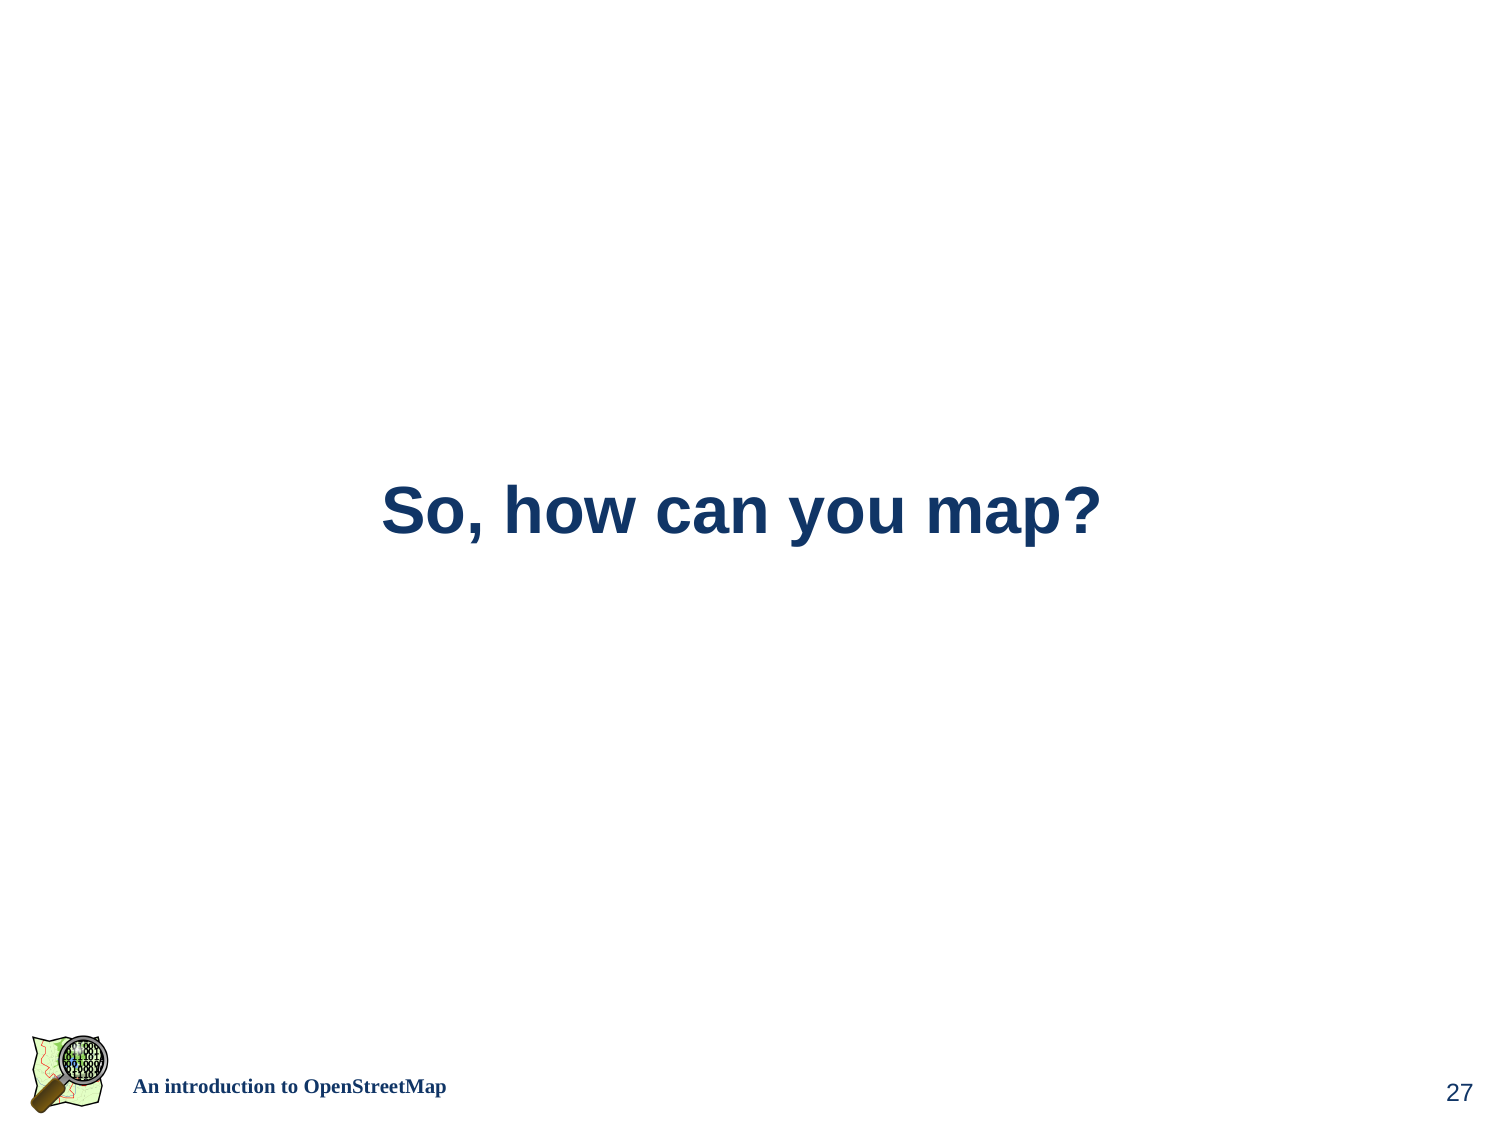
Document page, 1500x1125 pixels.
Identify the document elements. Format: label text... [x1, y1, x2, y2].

picture [29, 1033, 110, 1114]
title So, how can you map? [67, 413, 1418, 602]
